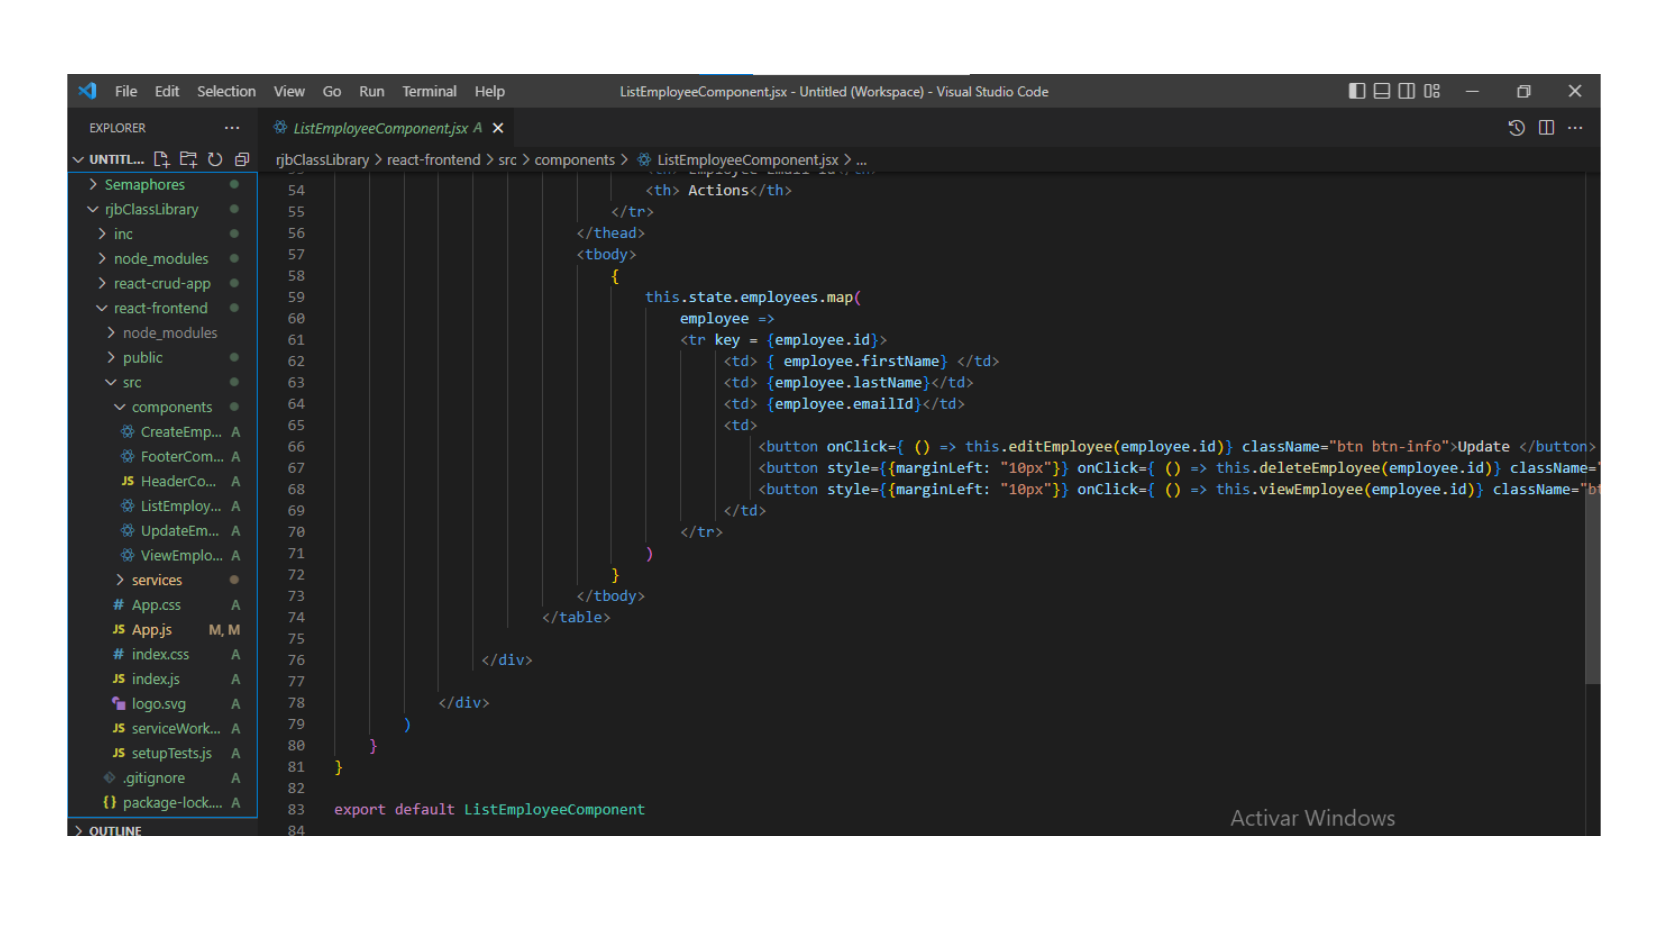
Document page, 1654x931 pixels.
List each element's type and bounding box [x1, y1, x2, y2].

picture [67, 74, 1601, 836]
